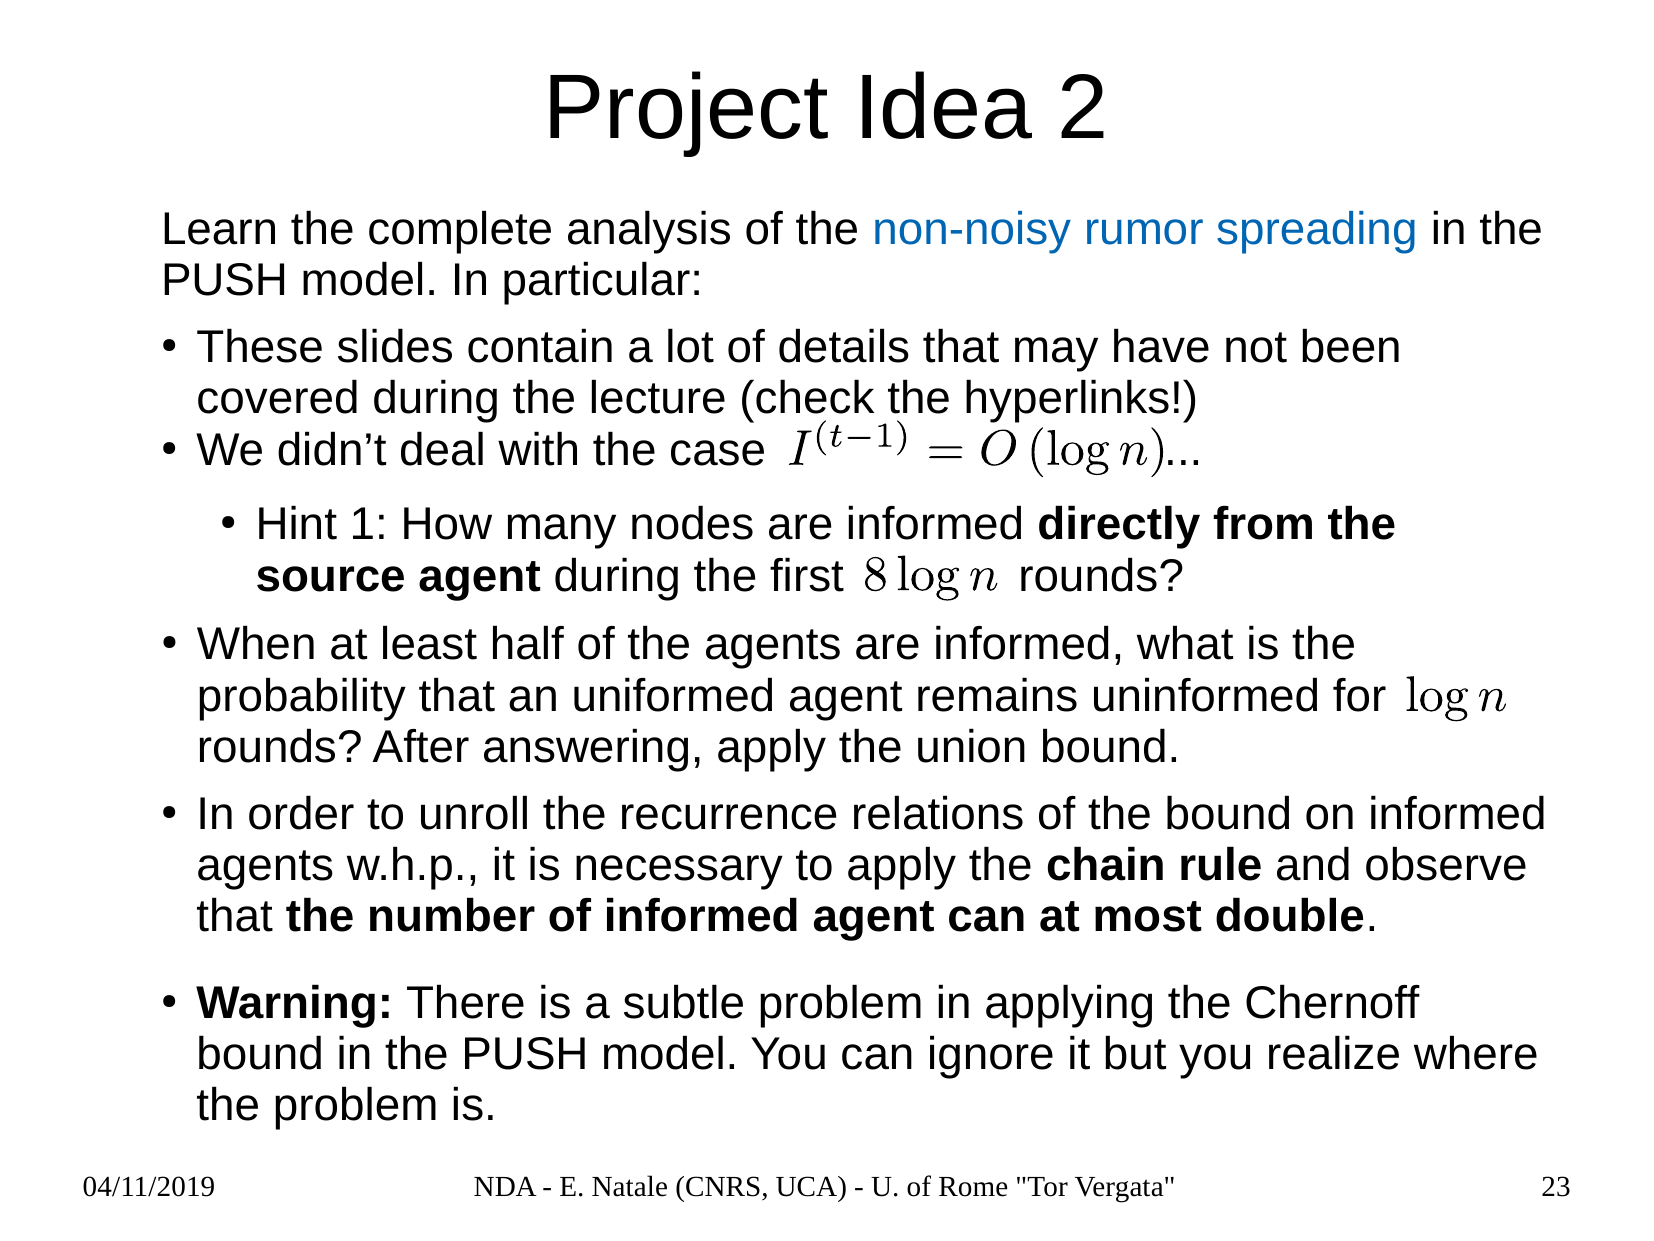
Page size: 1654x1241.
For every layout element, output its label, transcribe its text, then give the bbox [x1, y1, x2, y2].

text_box Warning: There is a subtle problem in applying the Chernoff bound in the PUSH model. You can ignore it but you realize where the problem is. [146, 969, 1576, 1138]
text_box [1406, 676, 1507, 722]
text_box These slides contain a lot of details that may have not been covered during the lecture (check the hyperlinks!) We didn’t deal with the case ... [146, 313, 1576, 483]
text_box In order to unroll the recurrence relations of the bound on informed agents w.h.p., it is necessary to apply the chain rule and observe that the number of informed agent can at most double. [146, 780, 1576, 949]
text_box When at least half of the agents are informed, what is the probability that an uniformed agent remains uninformed for rounds? After answering, apply the union bound. [146, 610, 1492, 780]
text_box Hint 1: How many nodes are informed directly from the source agent during the first rounds? [205, 490, 1504, 660]
text_box [788, 420, 1164, 478]
title Project Idea 2 [82, 38, 1571, 176]
text_box [864, 555, 998, 601]
text_box Learn the complete analysis of the non-noisy rumor spreading in the PUSH model. In particular: [146, 195, 1576, 313]
